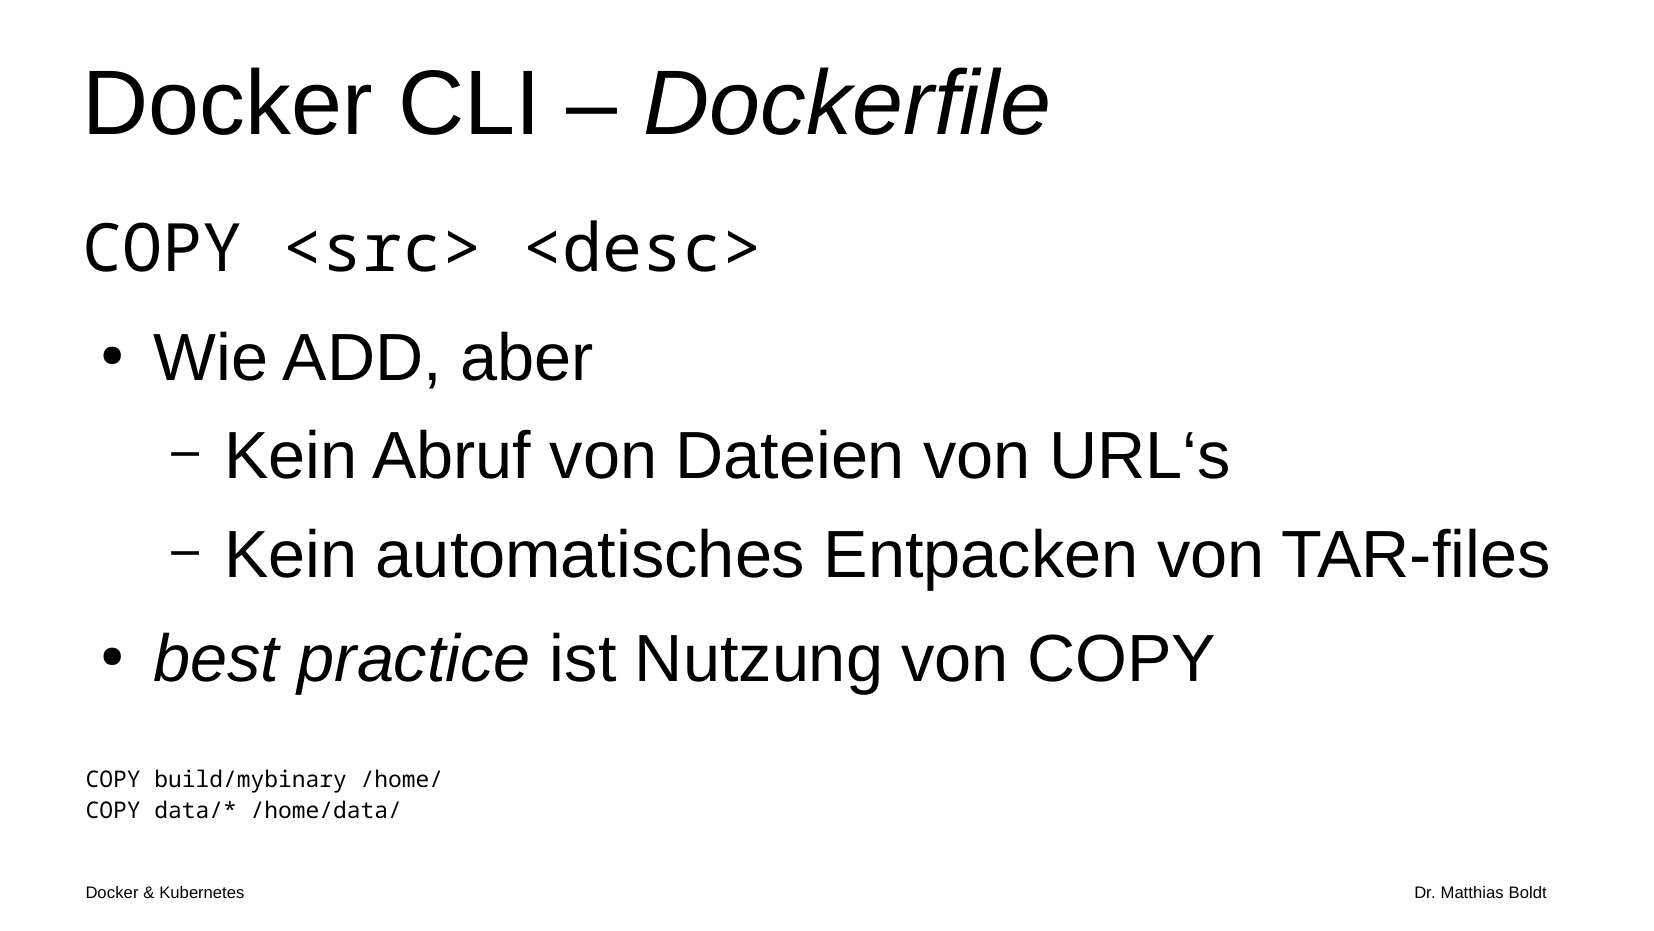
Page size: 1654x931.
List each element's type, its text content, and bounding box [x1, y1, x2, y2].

list COPY <src> <desc> Wie ADD, aber Kein Abruf von Dateien von URL‘s Kein automatisches Entpacken von TAR-files best practice ist Nutzung von COPY [82, 199, 1607, 721]
text_box COPY build/mybinary /home/ COPY data/* /home/data/ [70, 755, 1560, 863]
text_box Docker & Kubernetes Dr. Matthias Boldt [70, 875, 1563, 910]
title Docker CLI – Dockerfile [82, 25, 1571, 181]
